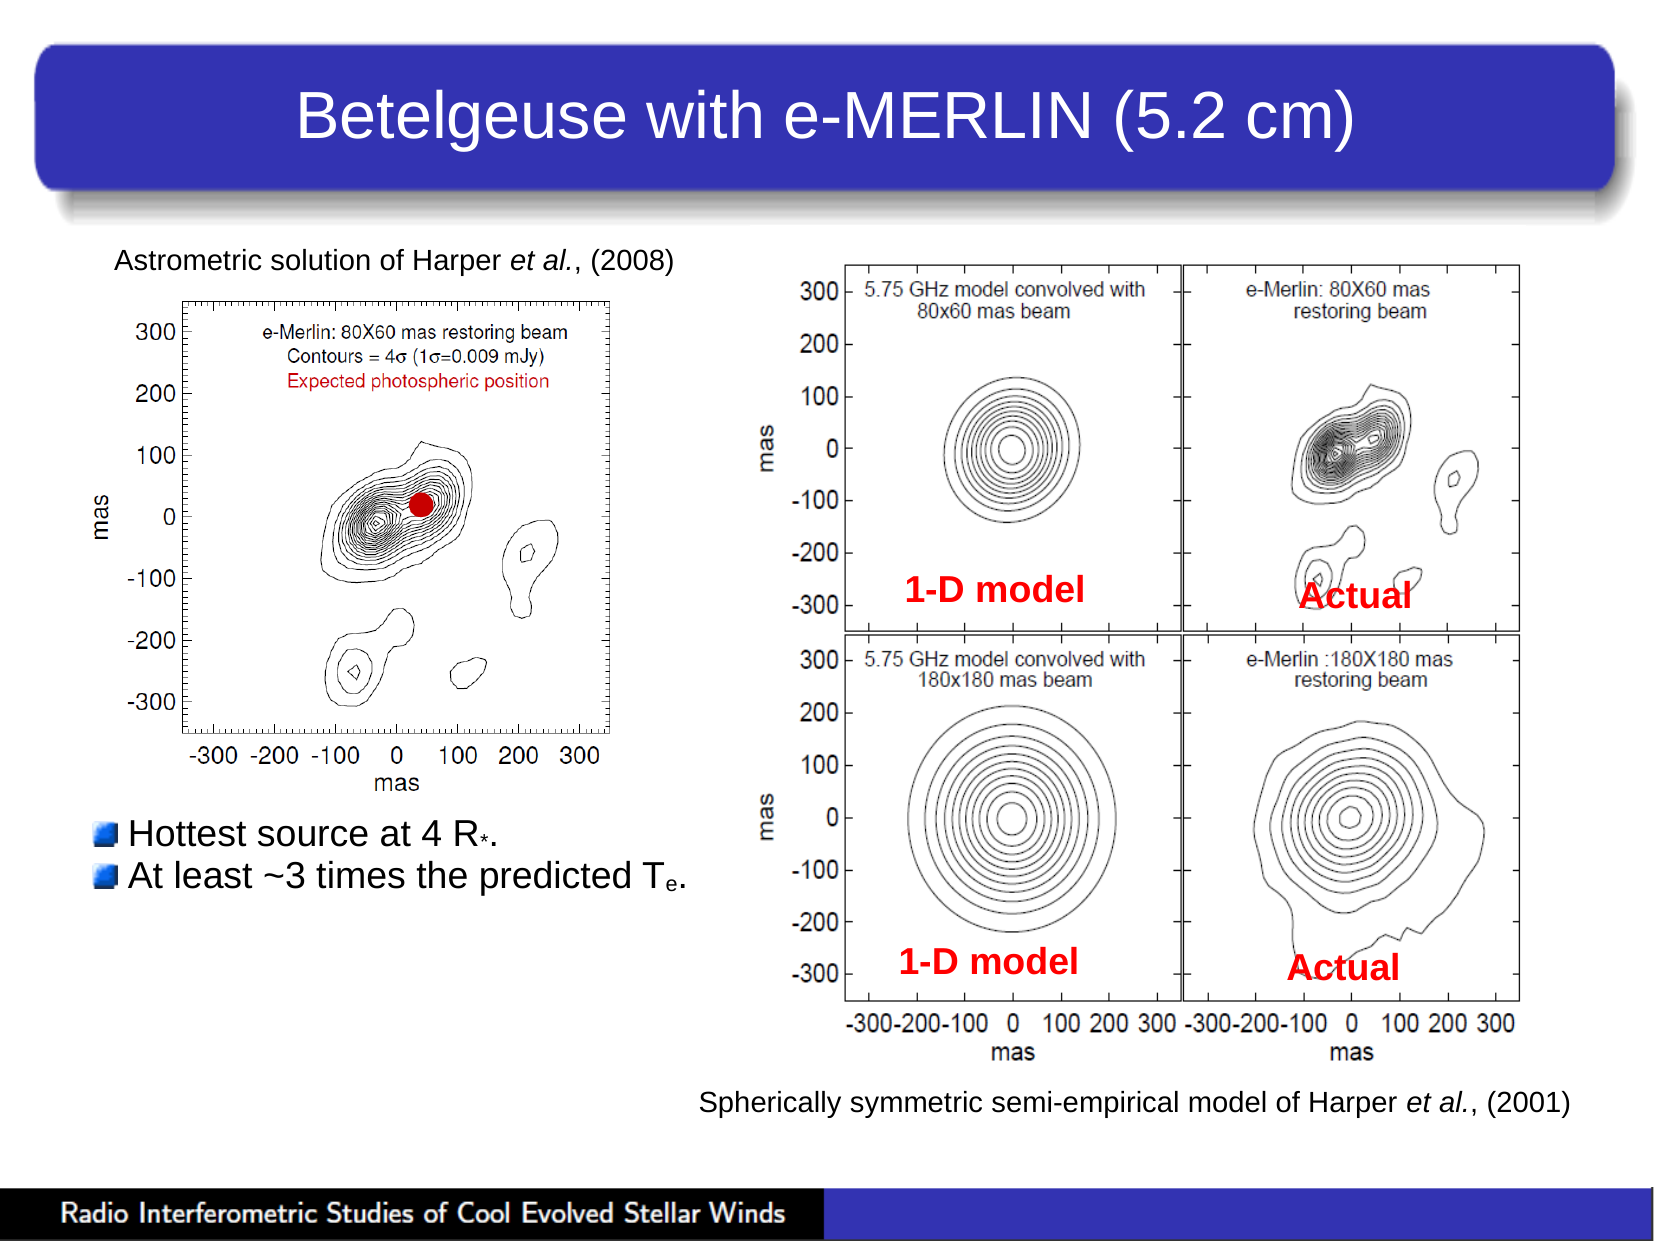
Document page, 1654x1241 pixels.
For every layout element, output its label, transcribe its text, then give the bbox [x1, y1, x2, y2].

picture [0, 1187, 1654, 1241]
text_box Actual [1222, 566, 1489, 624]
text_box Astrometric solution of Harper et al., (2008) [88, 236, 701, 284]
text_box Hottest source at 4 R*. At least ~3 times the predicted Te. [77, 805, 762, 1097]
text_box Spherically symmetric semi-empirical model of Harper et al., (2001) [683, 1079, 1598, 1127]
text_box 1-D model [856, 933, 1123, 990]
text_box Actual [1210, 938, 1477, 996]
text_box 1-D model [862, 561, 1128, 618]
text_box Betelgeuse with e-MERLIN (5.2 cm) [59, 70, 1595, 190]
picture [23, 29, 1648, 1076]
picture [70, 289, 625, 799]
